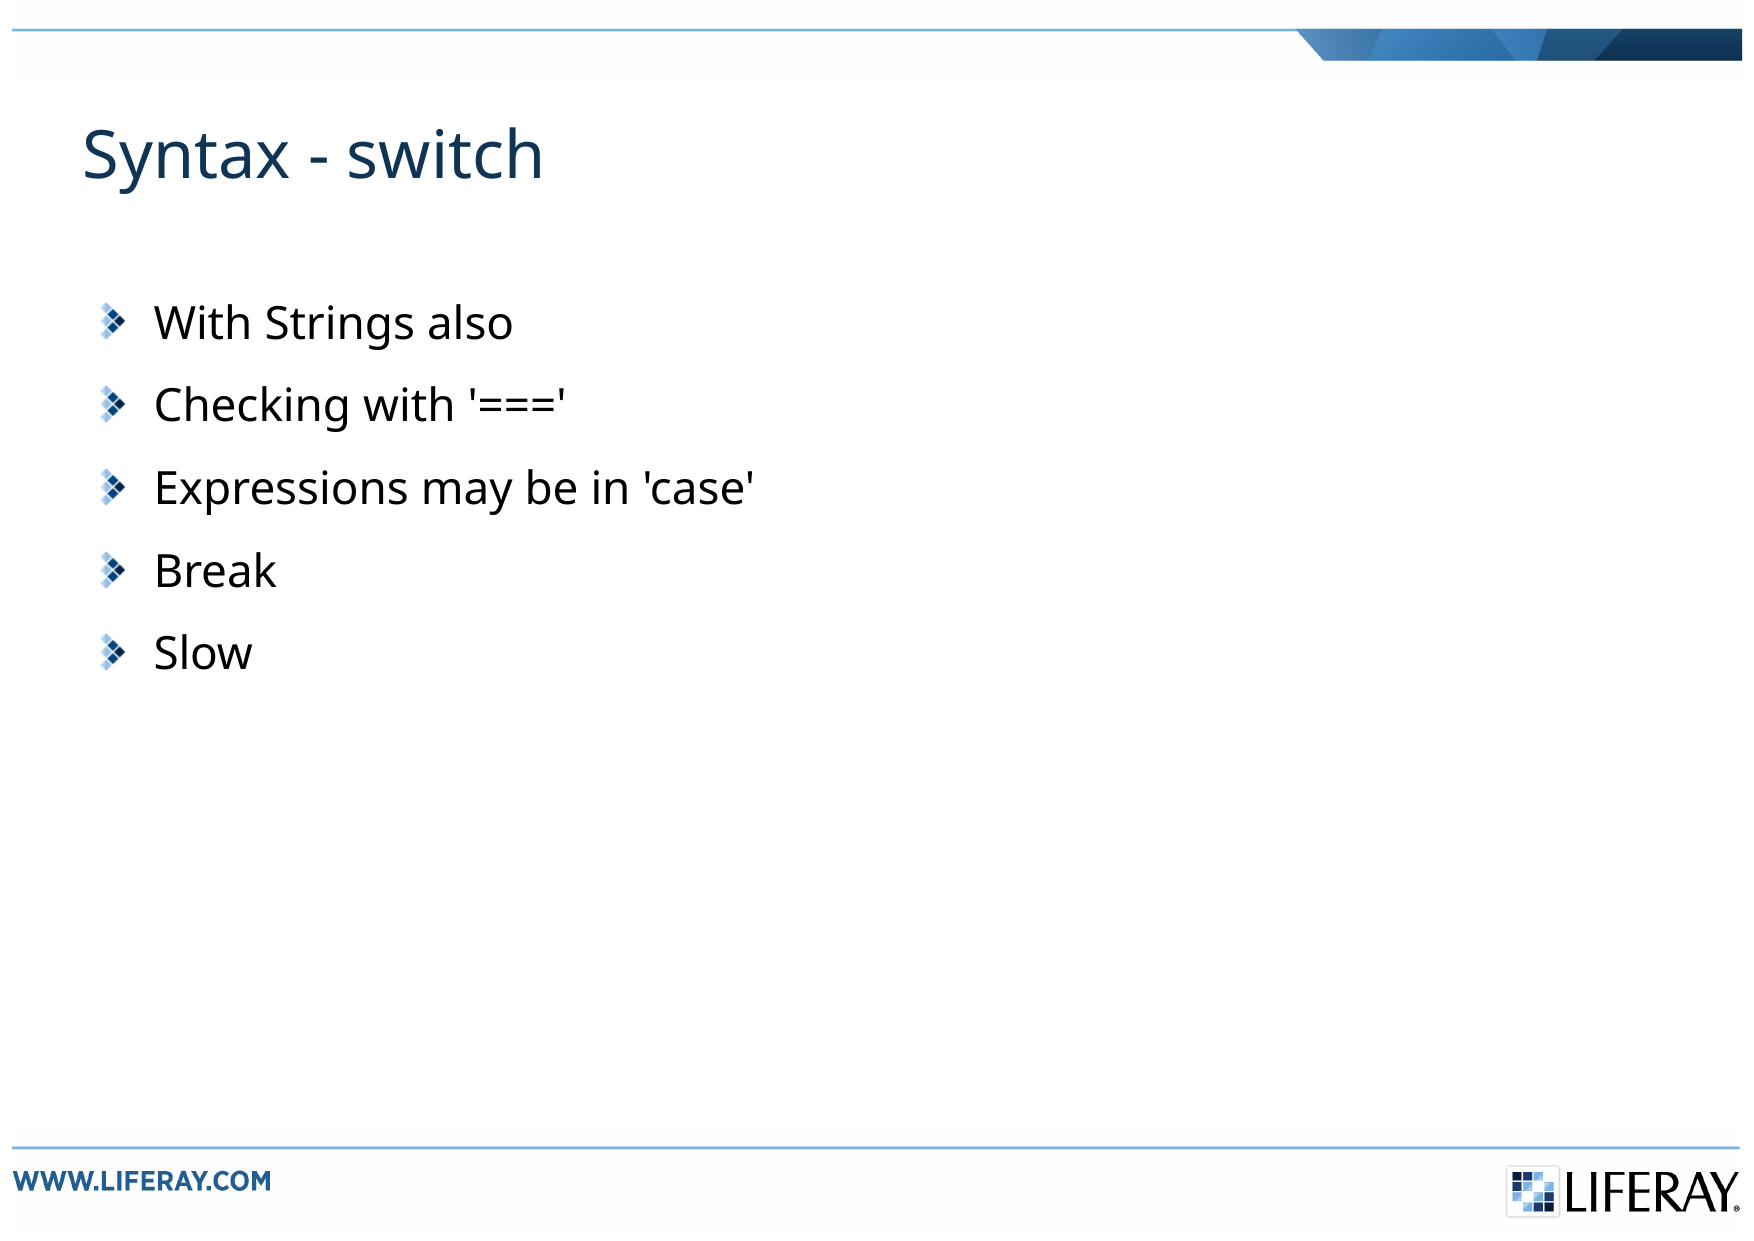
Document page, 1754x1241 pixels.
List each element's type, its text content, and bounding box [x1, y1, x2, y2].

picture [12, 0, 1743, 84]
title Syntax - switch [82, 49, 1571, 257]
picture [10, 1124, 1741, 1234]
list With Strings also Checking with '===' Expressions may be in 'case' Break Slow [82, 290, 1571, 1010]
